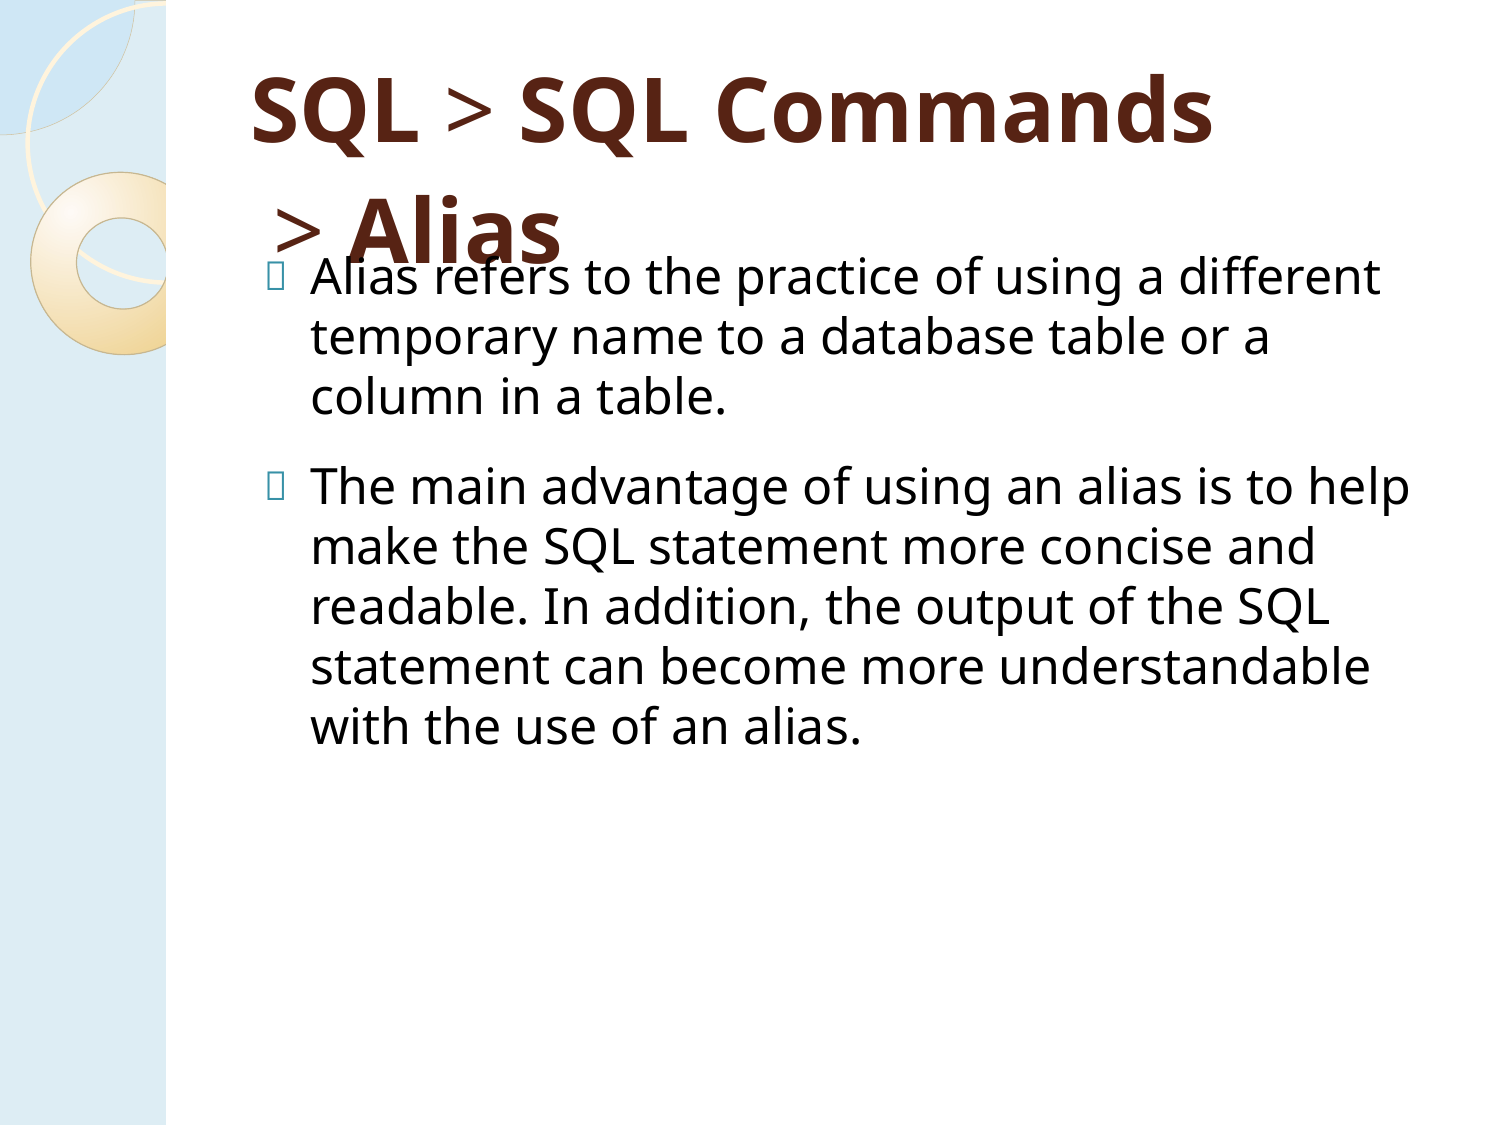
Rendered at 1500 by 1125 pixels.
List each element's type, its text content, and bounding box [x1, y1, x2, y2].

title SQL > SQL Commands > Alias [235, 45, 1466, 233]
list Alias refers to the practice of using a different temporary name to a database table or a column in a table. The main advantage of using an alias is to help make the SQL statement more concise and readable. In addition, the output of the SQL statement can become more understandable with the use of an alias. [235, 237, 1466, 1025]
